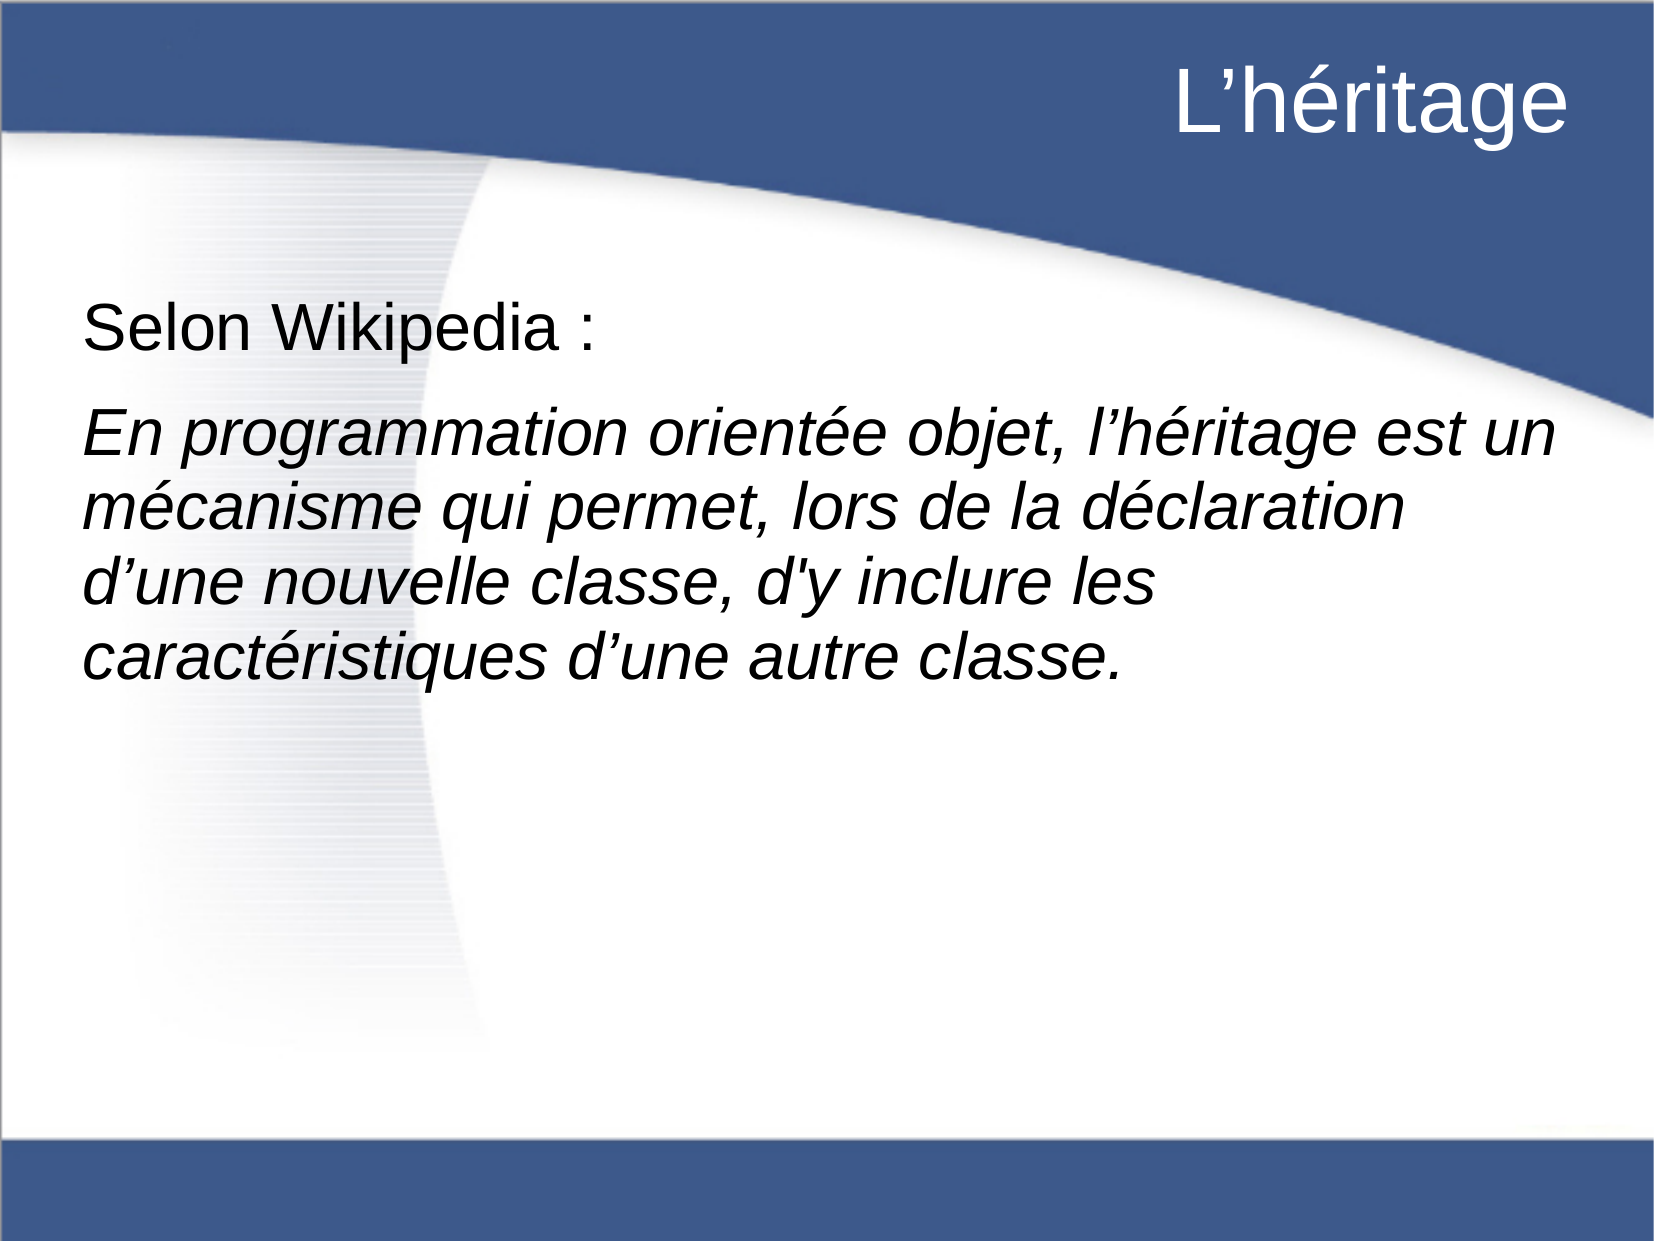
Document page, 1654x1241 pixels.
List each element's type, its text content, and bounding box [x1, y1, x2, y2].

title L’héritage [82, 49, 1571, 257]
picture [0, 0, 1654, 1241]
list Selon Wikipedia : En programmation orientée objet, l’héritage est un mécanisme qui permet, lors de la déclaration d’une nouvelle classe, d'y inclure les caractéristiques d’une autre classe. [82, 290, 1571, 1087]
